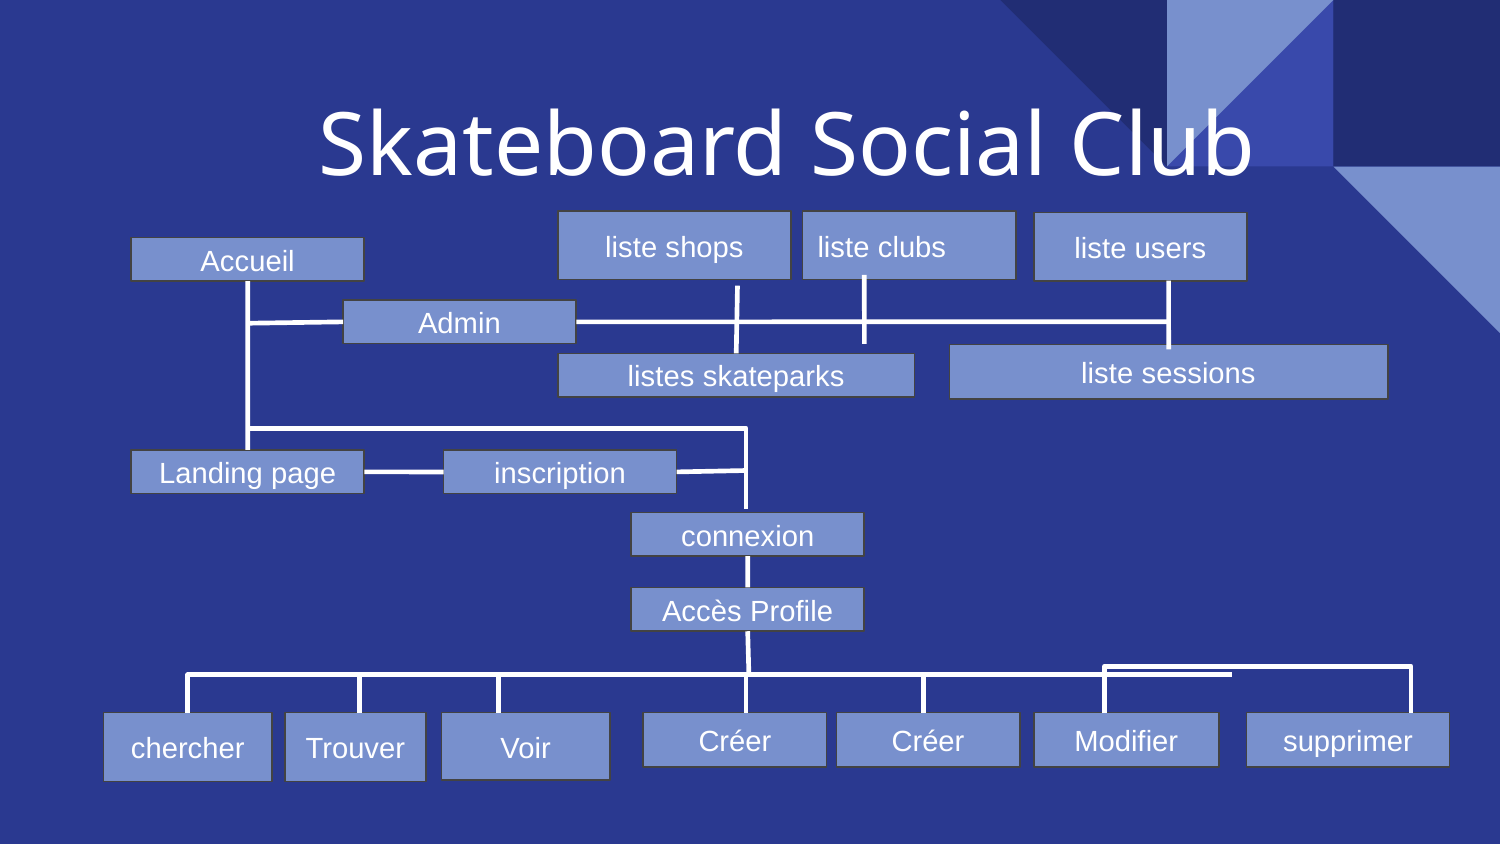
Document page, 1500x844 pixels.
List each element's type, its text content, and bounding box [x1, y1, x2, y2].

text_box Modifier [1033, 712, 1219, 768]
text_box liste shops [558, 210, 792, 280]
text_box Créer [836, 712, 1020, 768]
text_box Créer [643, 712, 827, 768]
text_box Accueil [131, 237, 365, 282]
text_box Accès Profile [631, 587, 865, 632]
text_box inscription [443, 450, 677, 494]
text_box Voir [441, 712, 610, 781]
text_box Admin [342, 300, 577, 344]
text_box listes skateparks [558, 353, 915, 397]
text_box connexion [631, 512, 865, 557]
text_box Trouver [285, 712, 426, 782]
text_box liste sessions [949, 344, 1388, 400]
text_box Landing page [131, 450, 365, 494]
text_box supprimer [1246, 712, 1450, 768]
title Skateboard Social Club [112, 71, 1462, 210]
text_box chercher [103, 712, 272, 782]
text_box liste clubs [802, 210, 1016, 280]
text_box liste users [1033, 212, 1248, 282]
